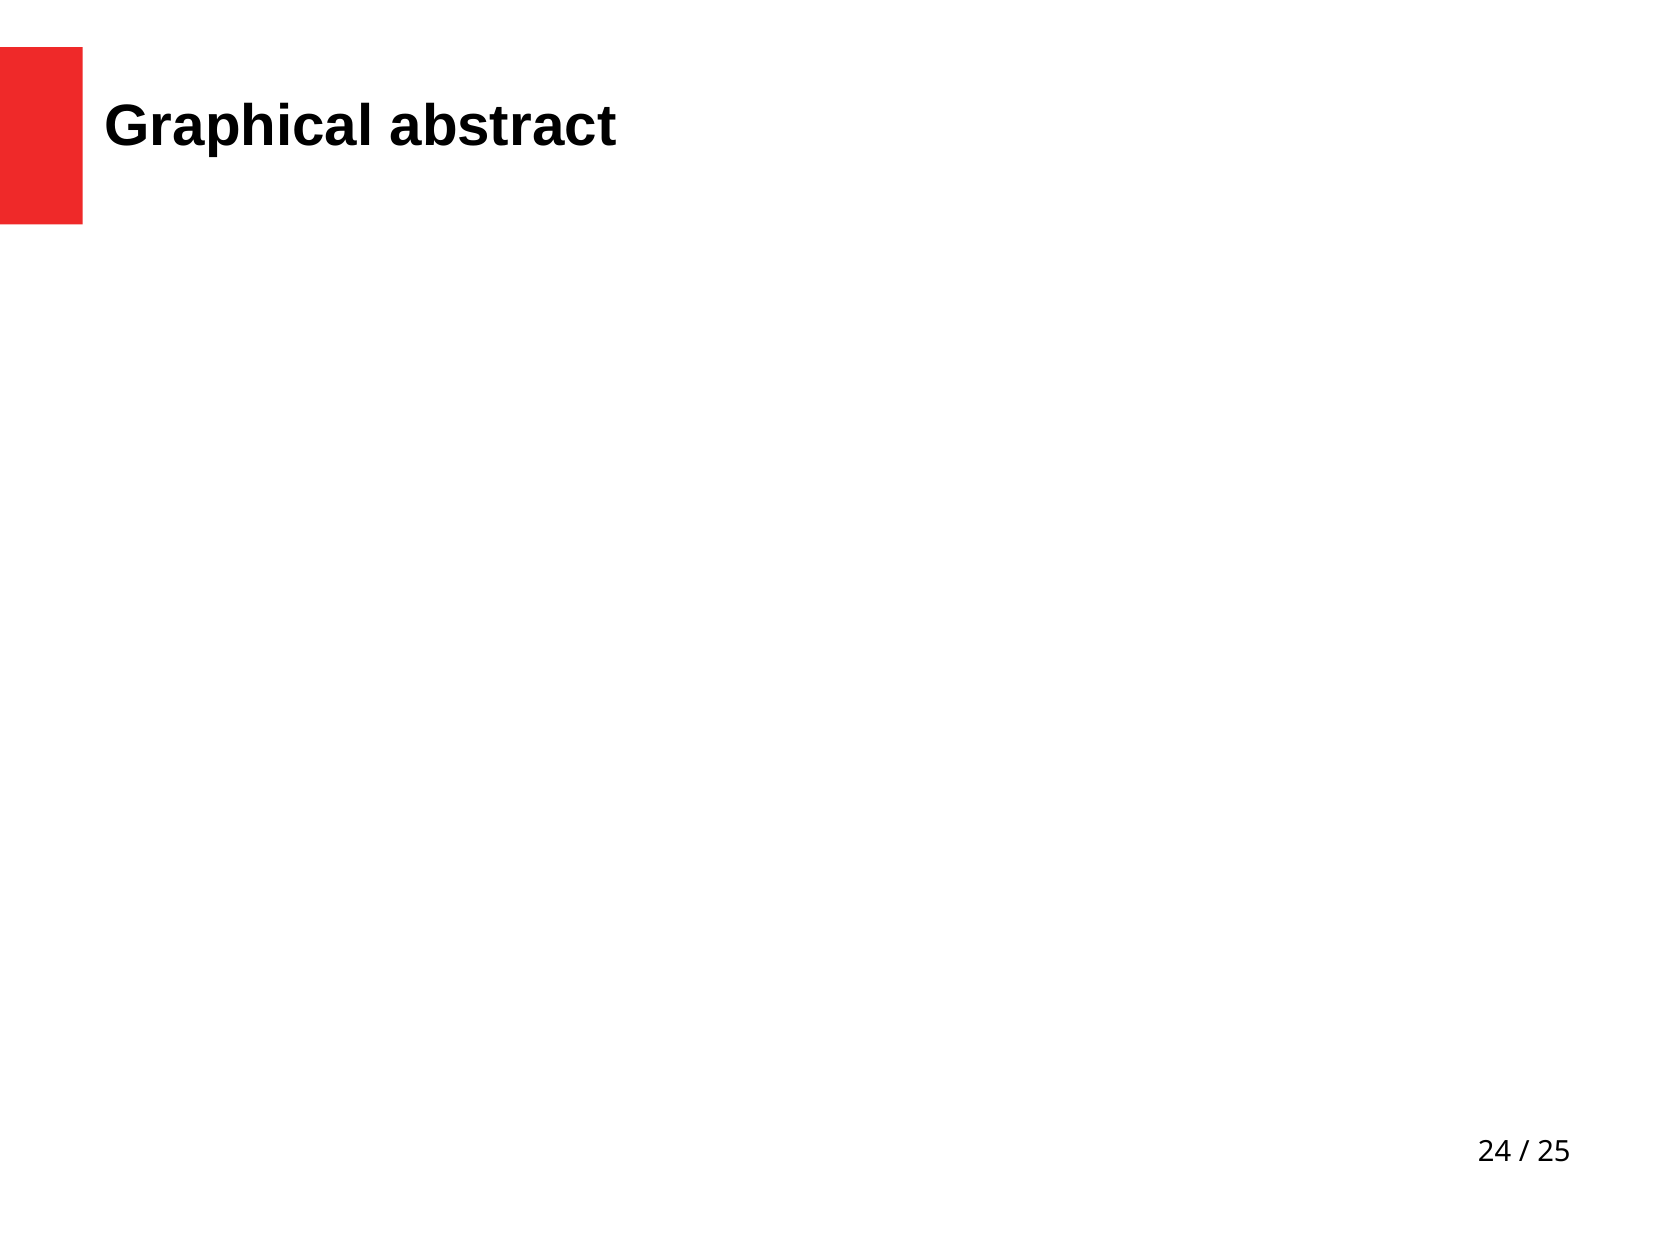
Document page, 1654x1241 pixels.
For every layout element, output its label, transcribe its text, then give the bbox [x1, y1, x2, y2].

text_box Graphical abstract [90, 85, 1561, 166]
